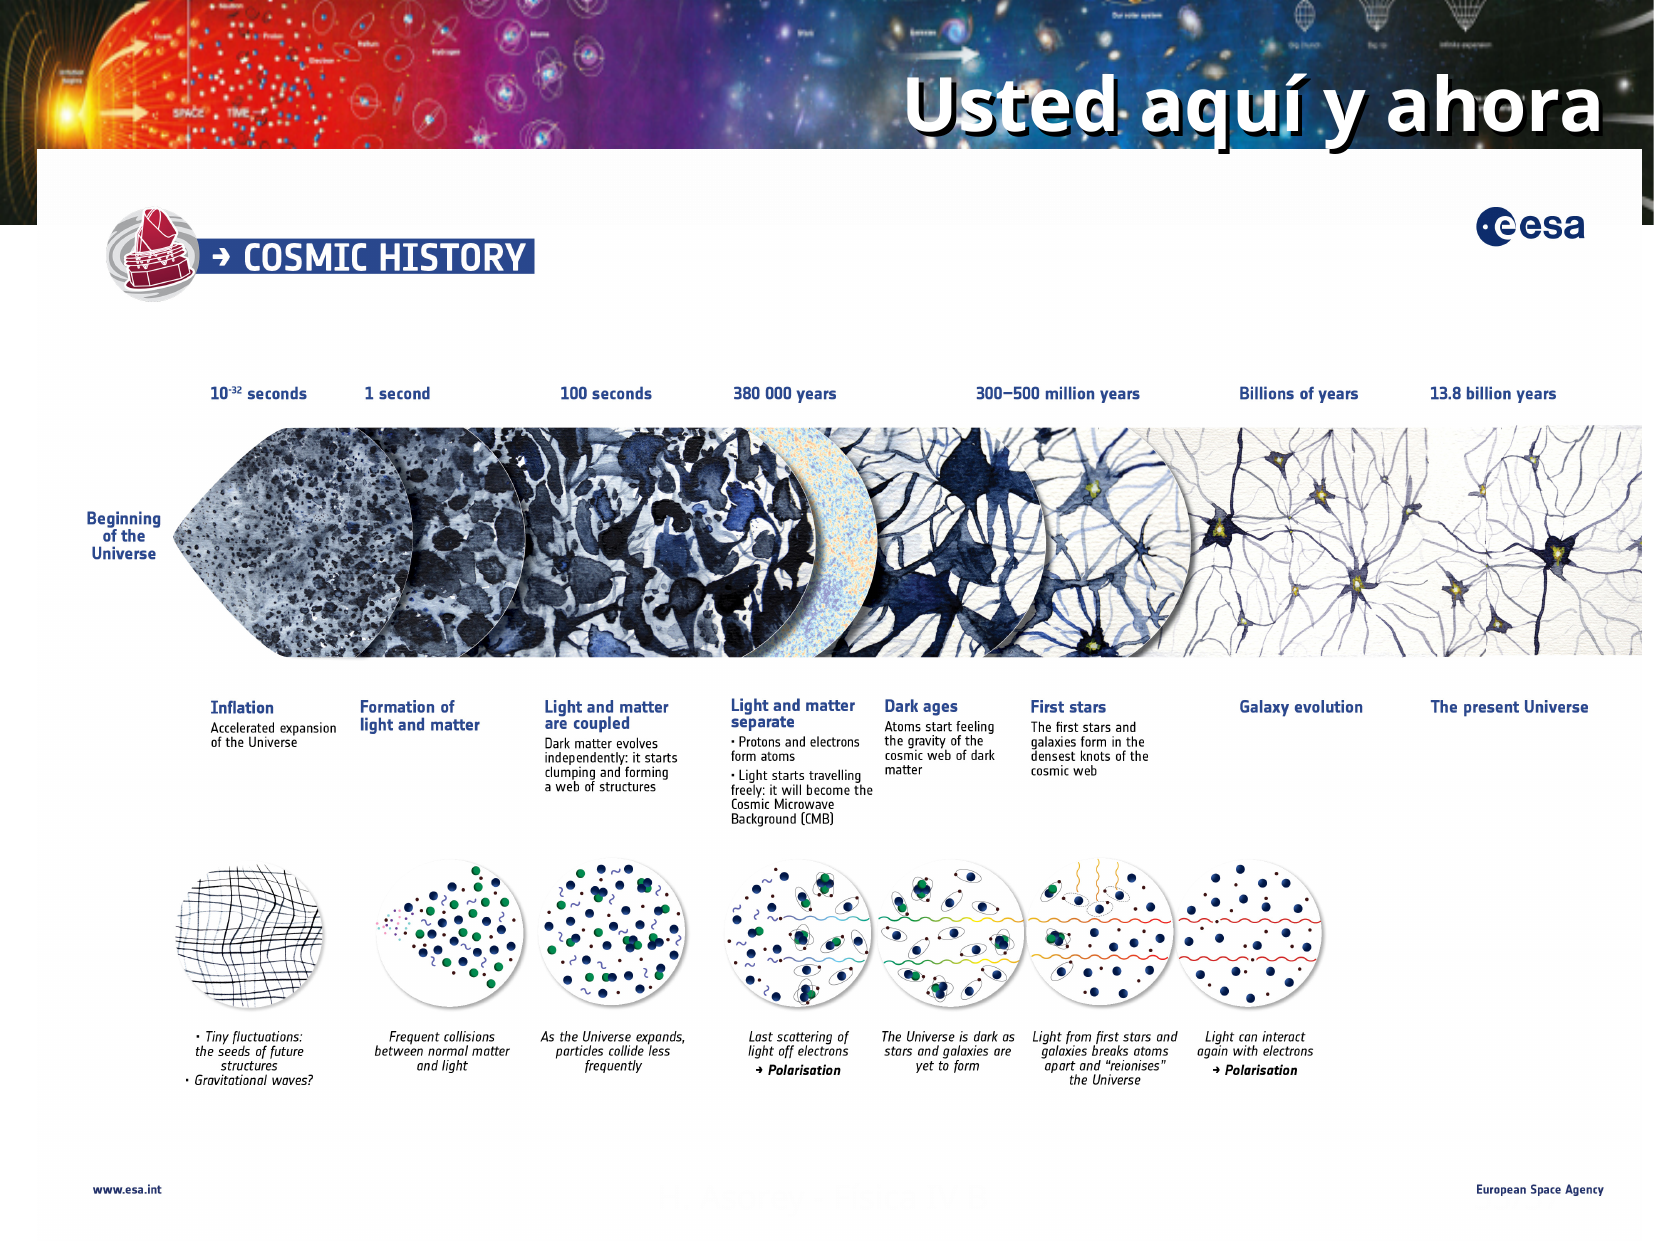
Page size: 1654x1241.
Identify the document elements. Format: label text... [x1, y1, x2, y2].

picture [0, 0, 1654, 1241]
title Usted aquí y ahora [45, 15, 1606, 191]
